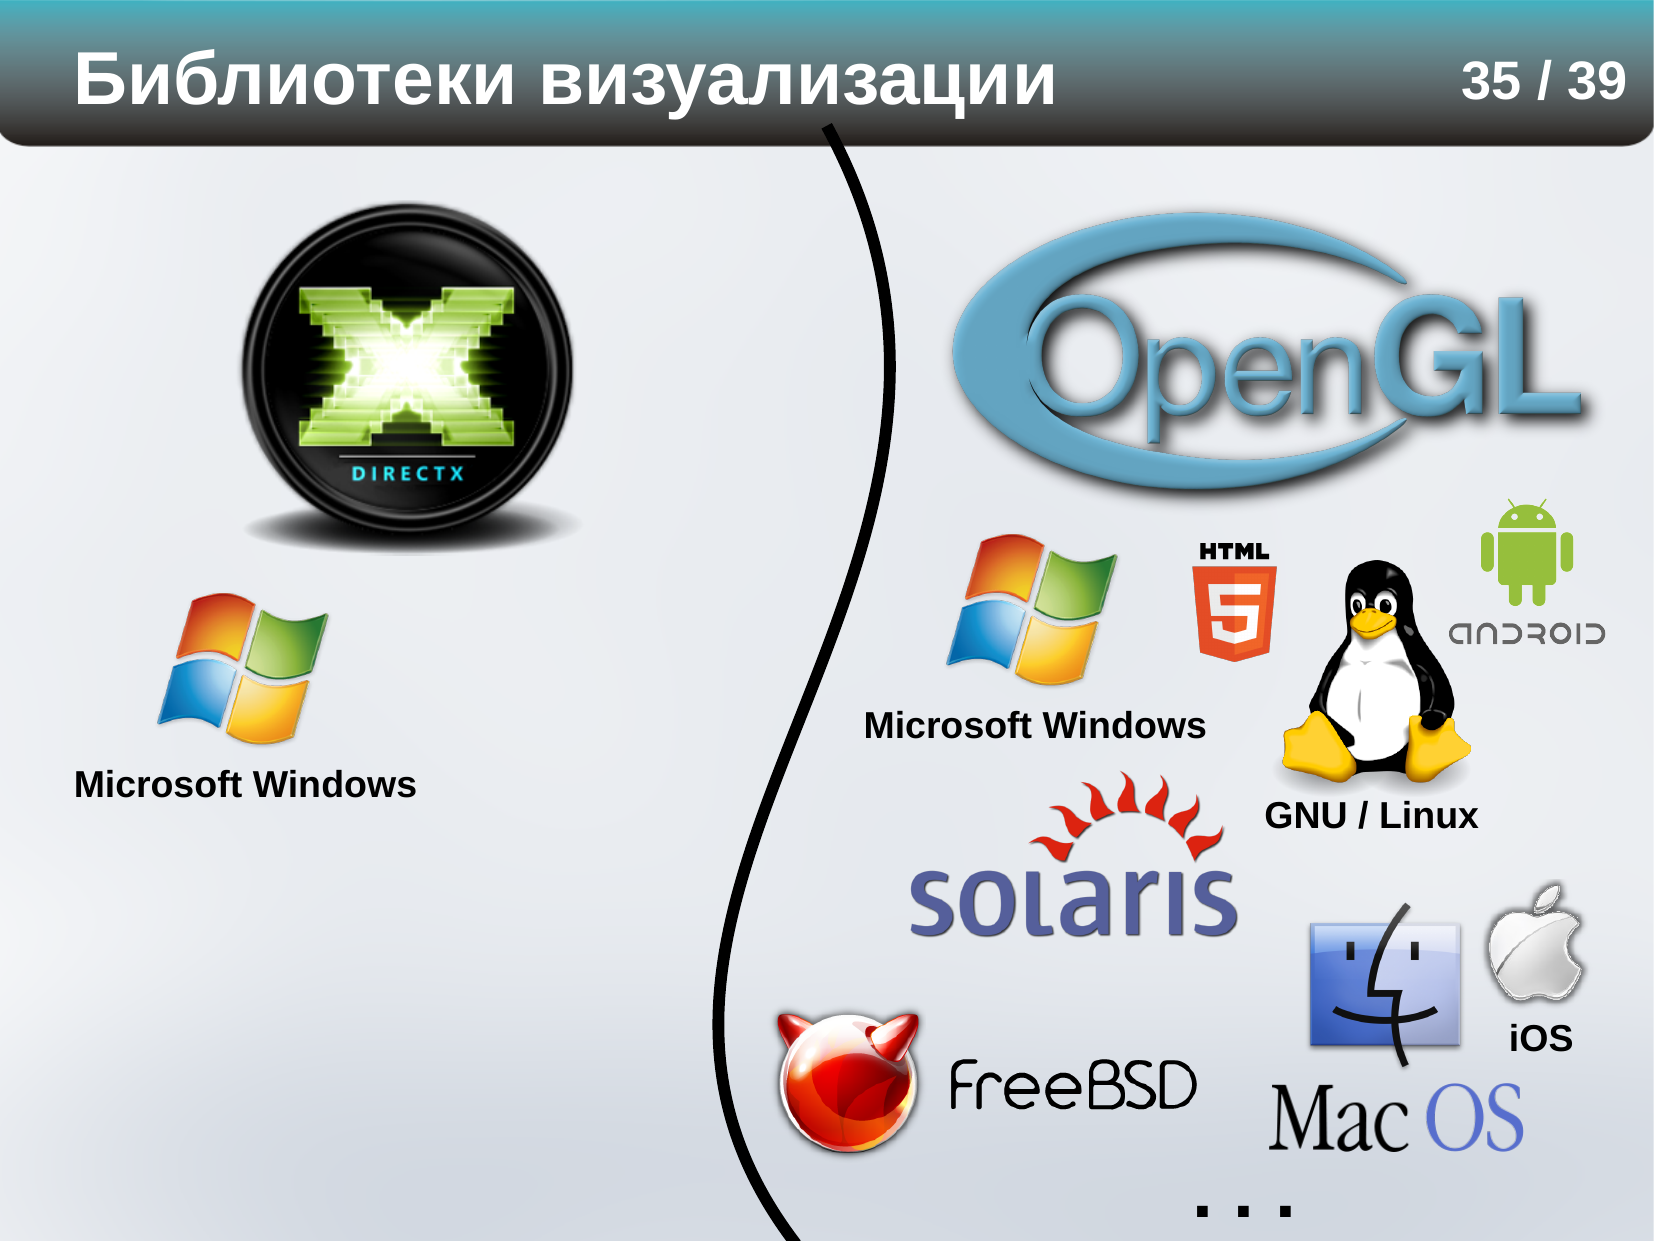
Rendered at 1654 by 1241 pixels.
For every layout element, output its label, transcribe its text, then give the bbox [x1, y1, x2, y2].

text_box <номер> / 39 [1446, 42, 1654, 179]
text_box Microsoft Windows [59, 755, 433, 813]
text_box iOS [1482, 1009, 1601, 1067]
text_box Microsoft Windows [848, 696, 1223, 754]
picture [0, 0, 1654, 1241]
text_box Библиотеки визуализации [59, 29, 1241, 129]
text_box GNU / Linux [1249, 781, 1495, 840]
text_box . . . [1177, 1129, 1312, 1229]
